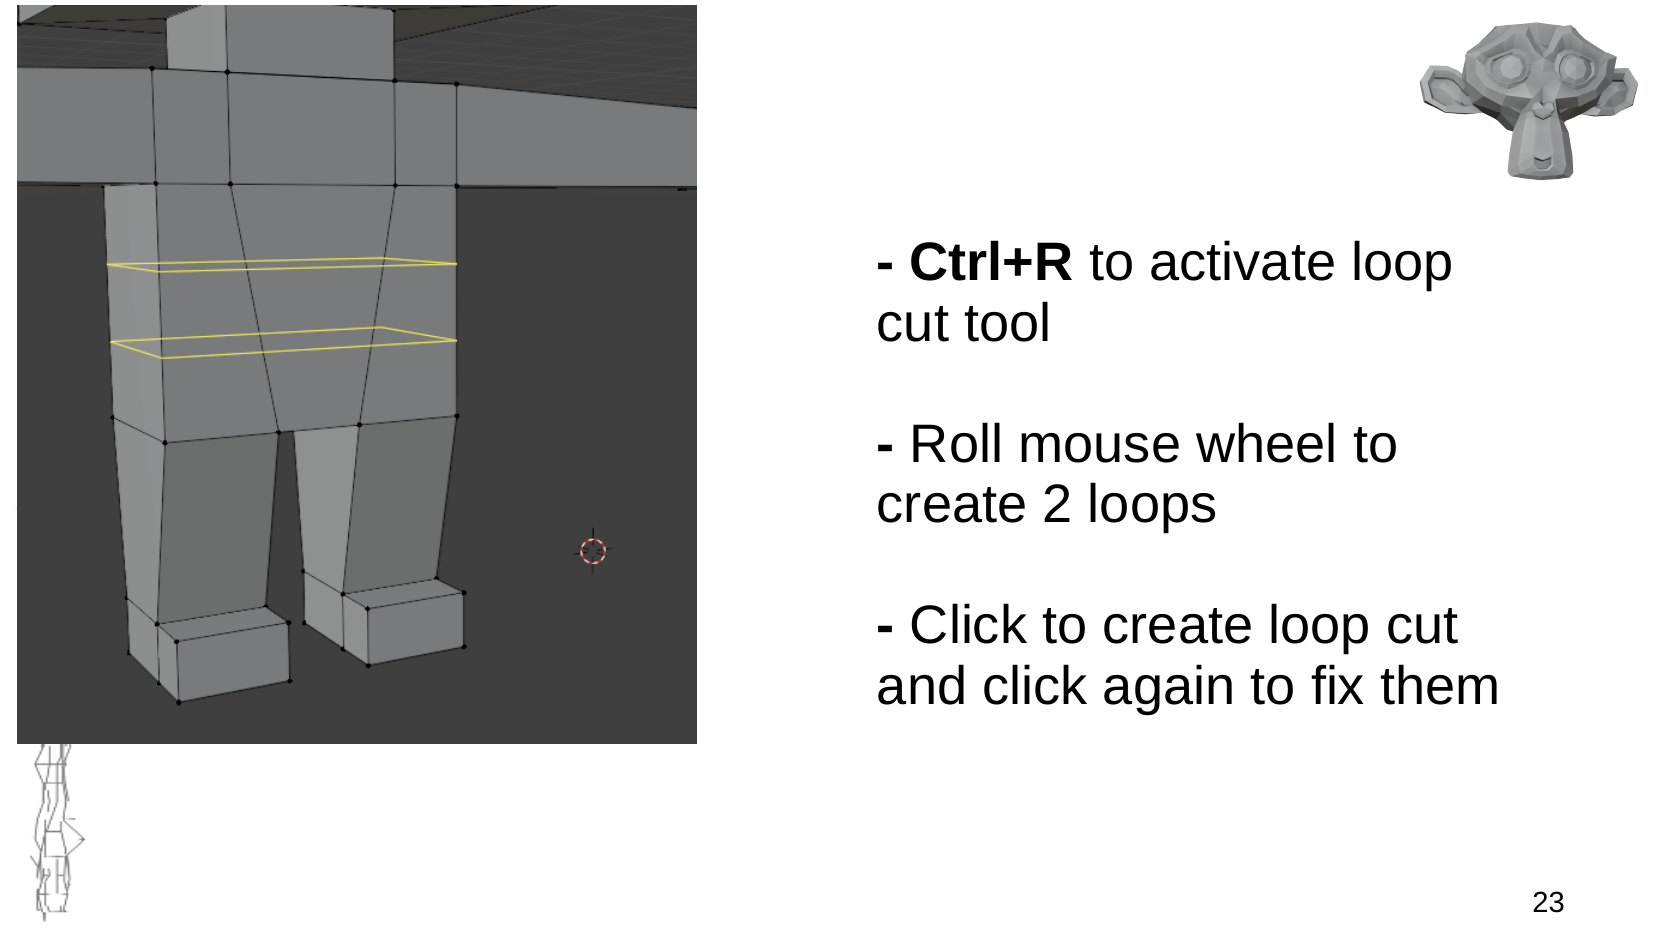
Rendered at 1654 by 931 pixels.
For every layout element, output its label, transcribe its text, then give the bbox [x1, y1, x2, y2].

picture [17, 5, 697, 744]
text_box - Ctrl+R to activate loop cut tool - Roll mouse wheel to create 2 loops - Click to create loop cut and click again to fix them [862, 224, 1542, 906]
picture [1411, 11, 1645, 189]
